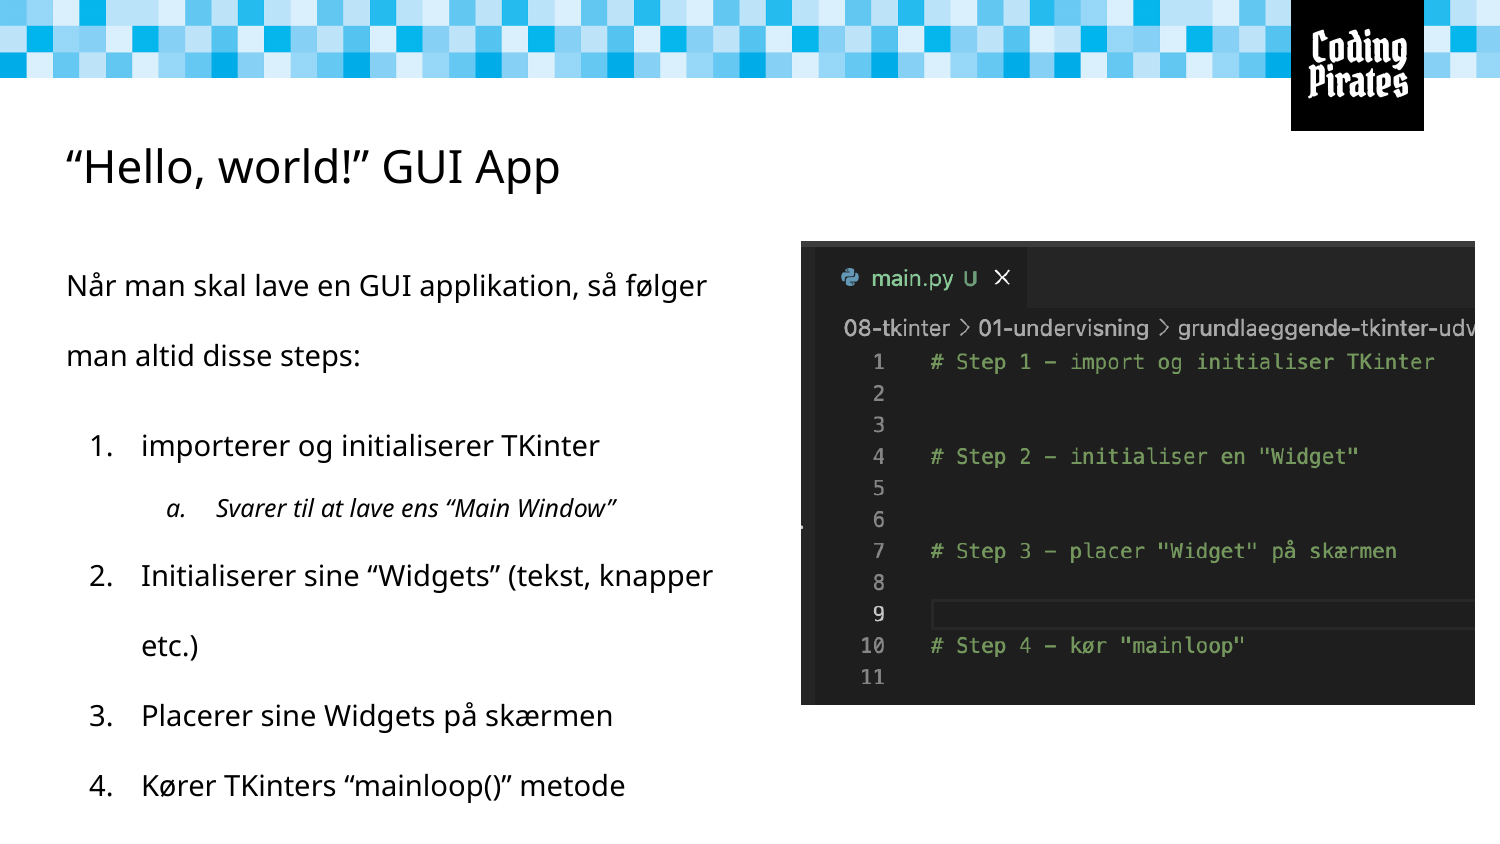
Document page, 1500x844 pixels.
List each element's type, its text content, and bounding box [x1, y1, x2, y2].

list Når man skal lave en GUI applikation, så følger man altid disse steps: importerer og initialiserer TKinter Svarer til at lave ens “Main Window” Initialiserer sine “Widgets” (tekst, knapper etc.) Placerer sine Widgets på skærmen Kører TKinters “mainloop()” metode [51, 216, 777, 800]
title “Hello, world!” GUI App [51, 123, 1223, 217]
picture [0, 0, 1056, 78]
picture [1291, 0, 1424, 131]
picture [801, 241, 1475, 705]
